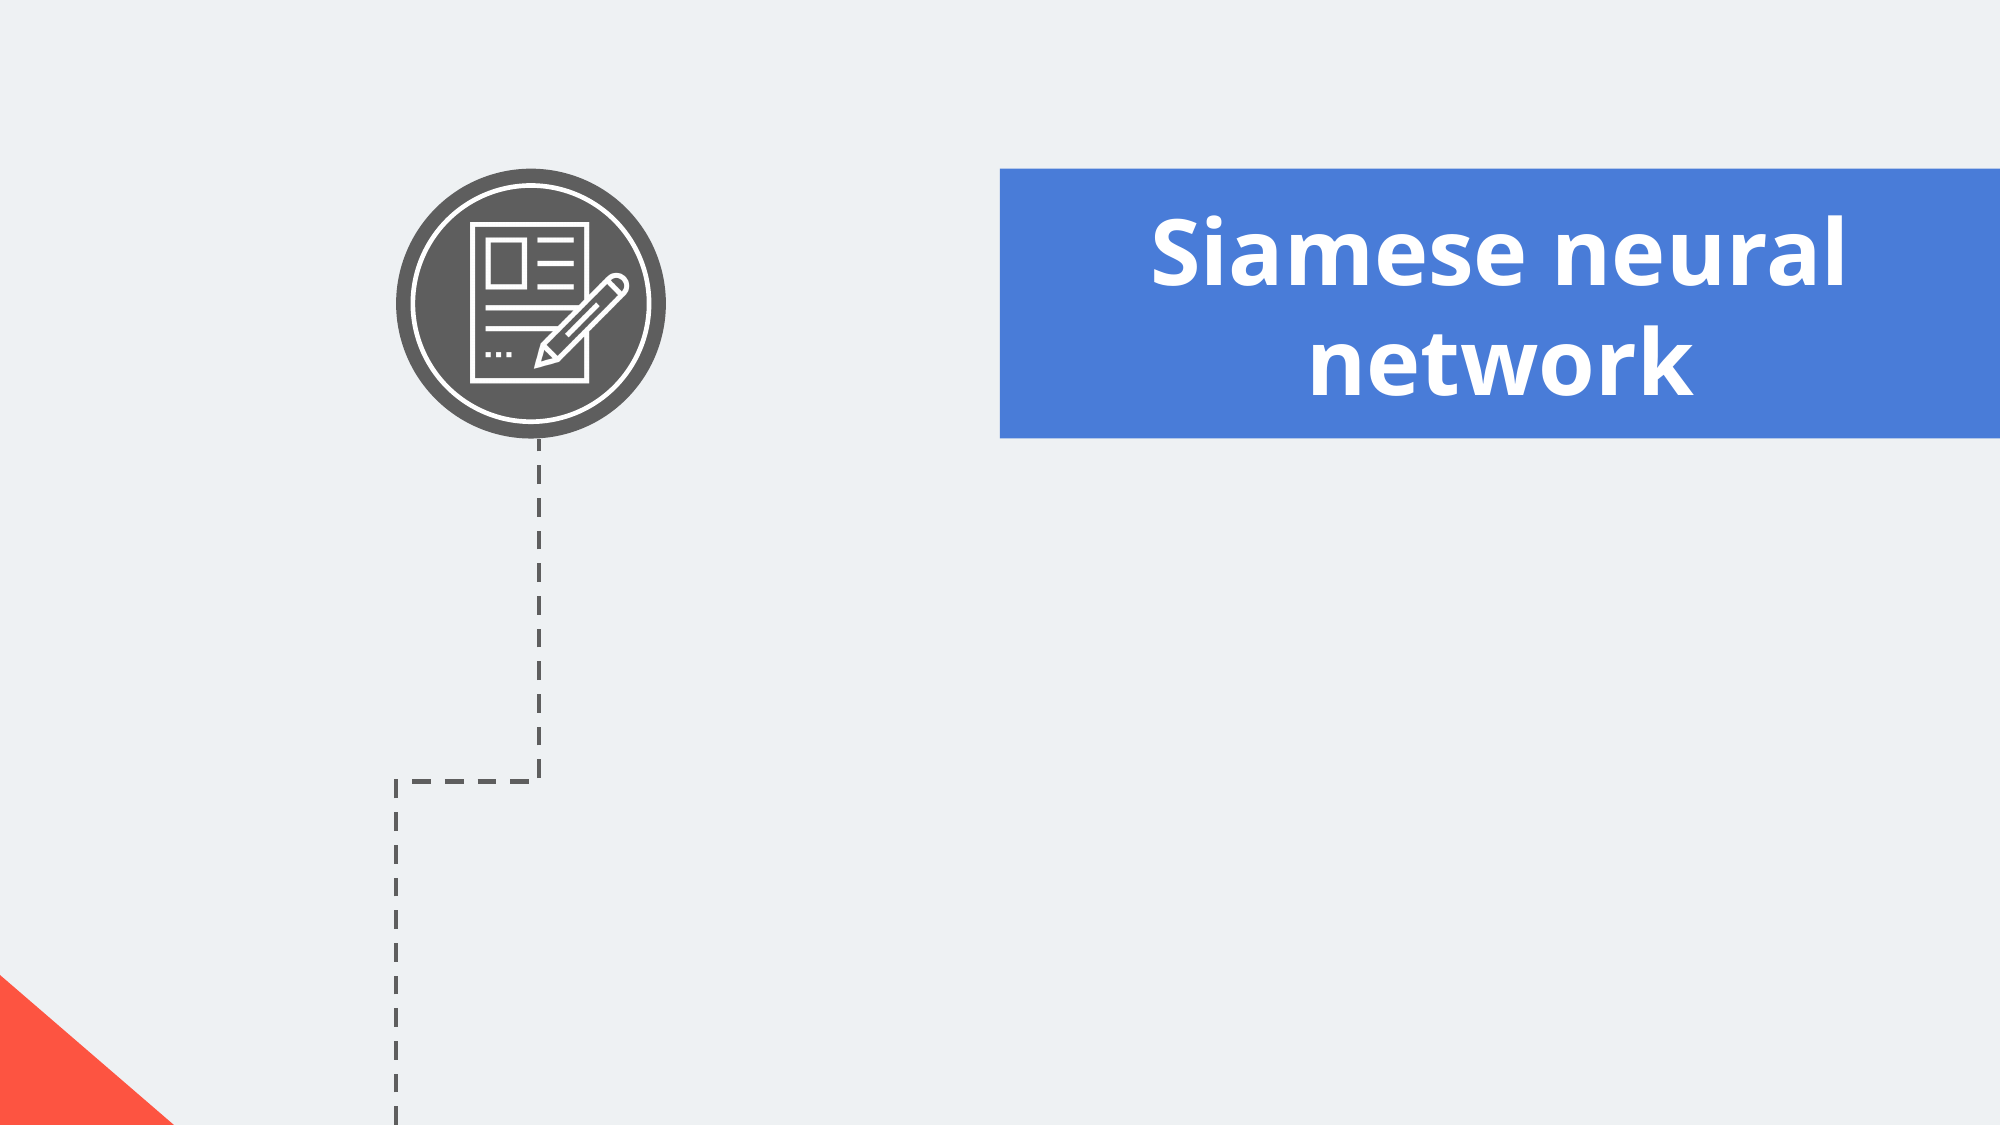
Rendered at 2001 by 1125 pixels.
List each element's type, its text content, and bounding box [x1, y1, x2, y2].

picture [455, 222, 644, 386]
text_box [644, 229, 666, 378]
text_box [396, 168, 639, 439]
text_box [0, 974, 174, 1125]
text_box Siamese neural network [999, 168, 2000, 439]
